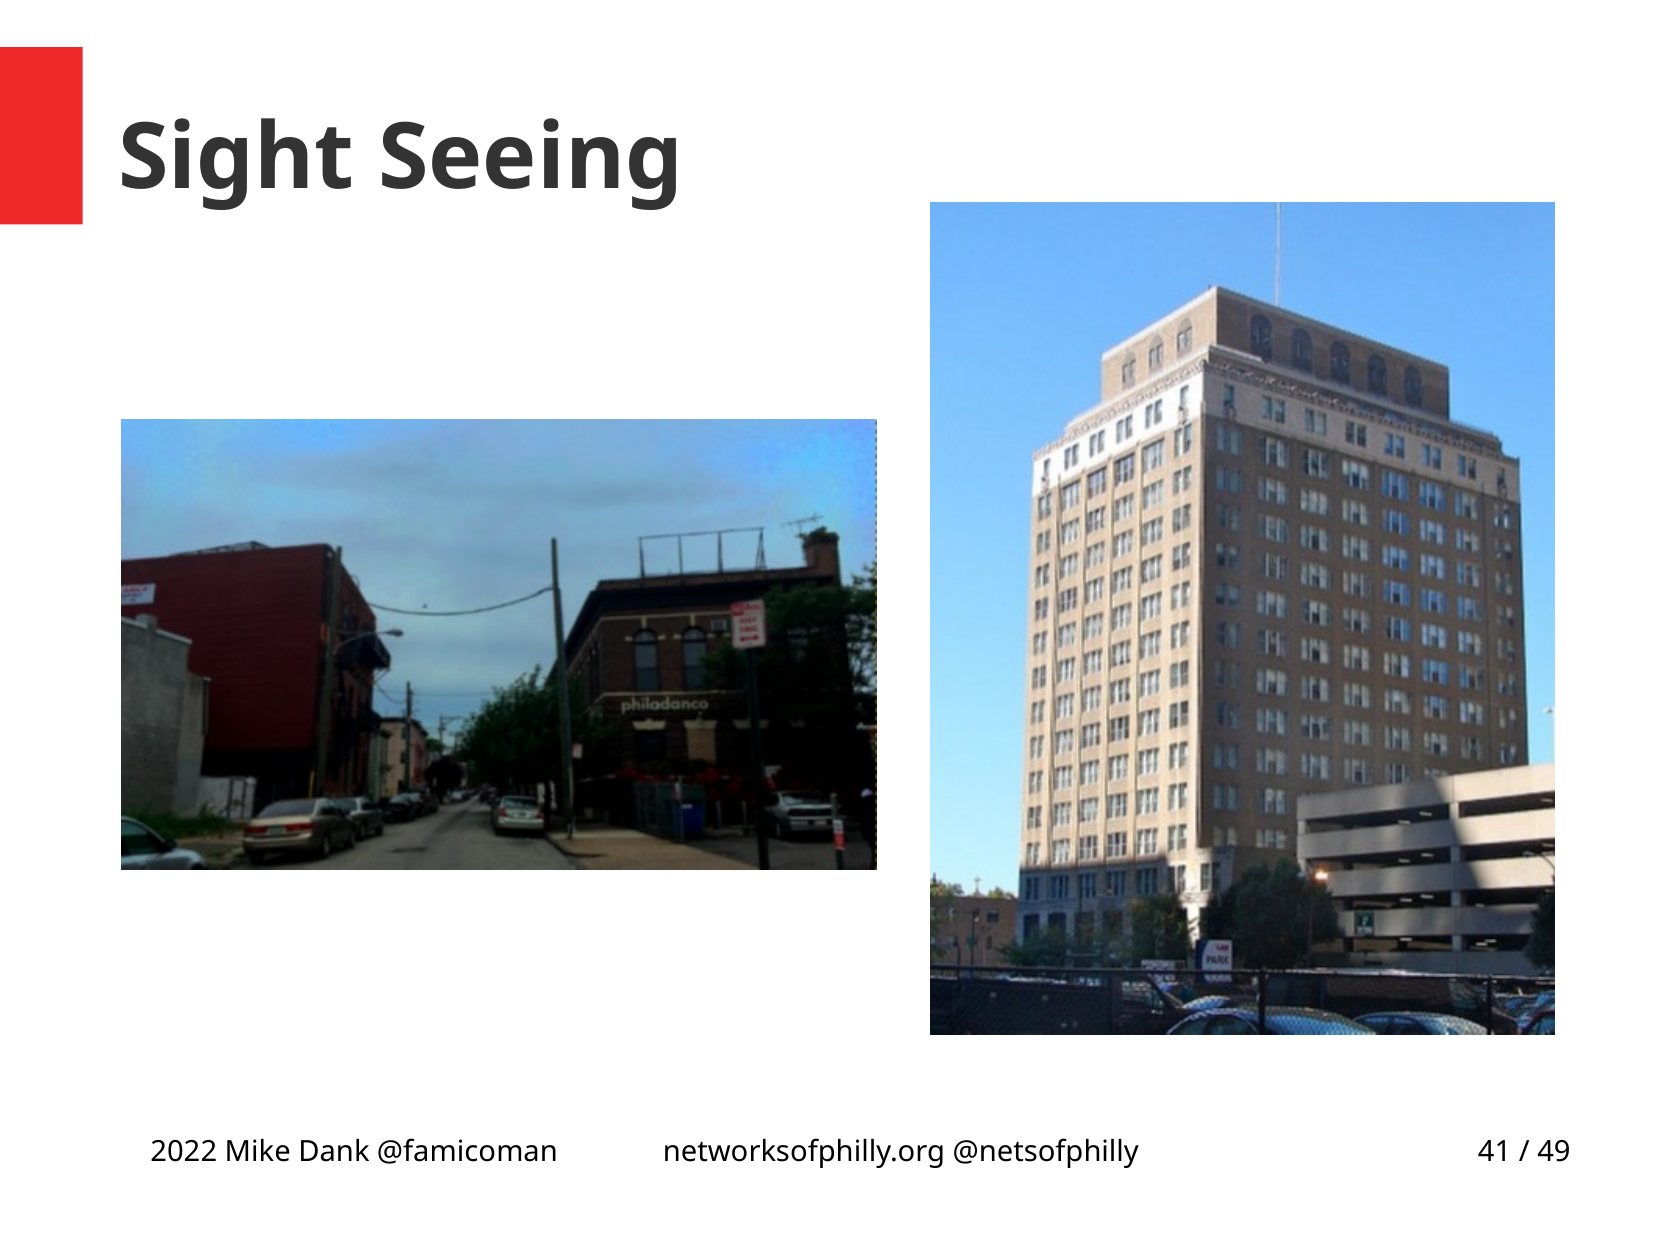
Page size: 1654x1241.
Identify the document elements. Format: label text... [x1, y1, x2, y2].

title Sight Seeing [118, 49, 1571, 257]
picture [930, 202, 1555, 1036]
picture [121, 419, 877, 871]
